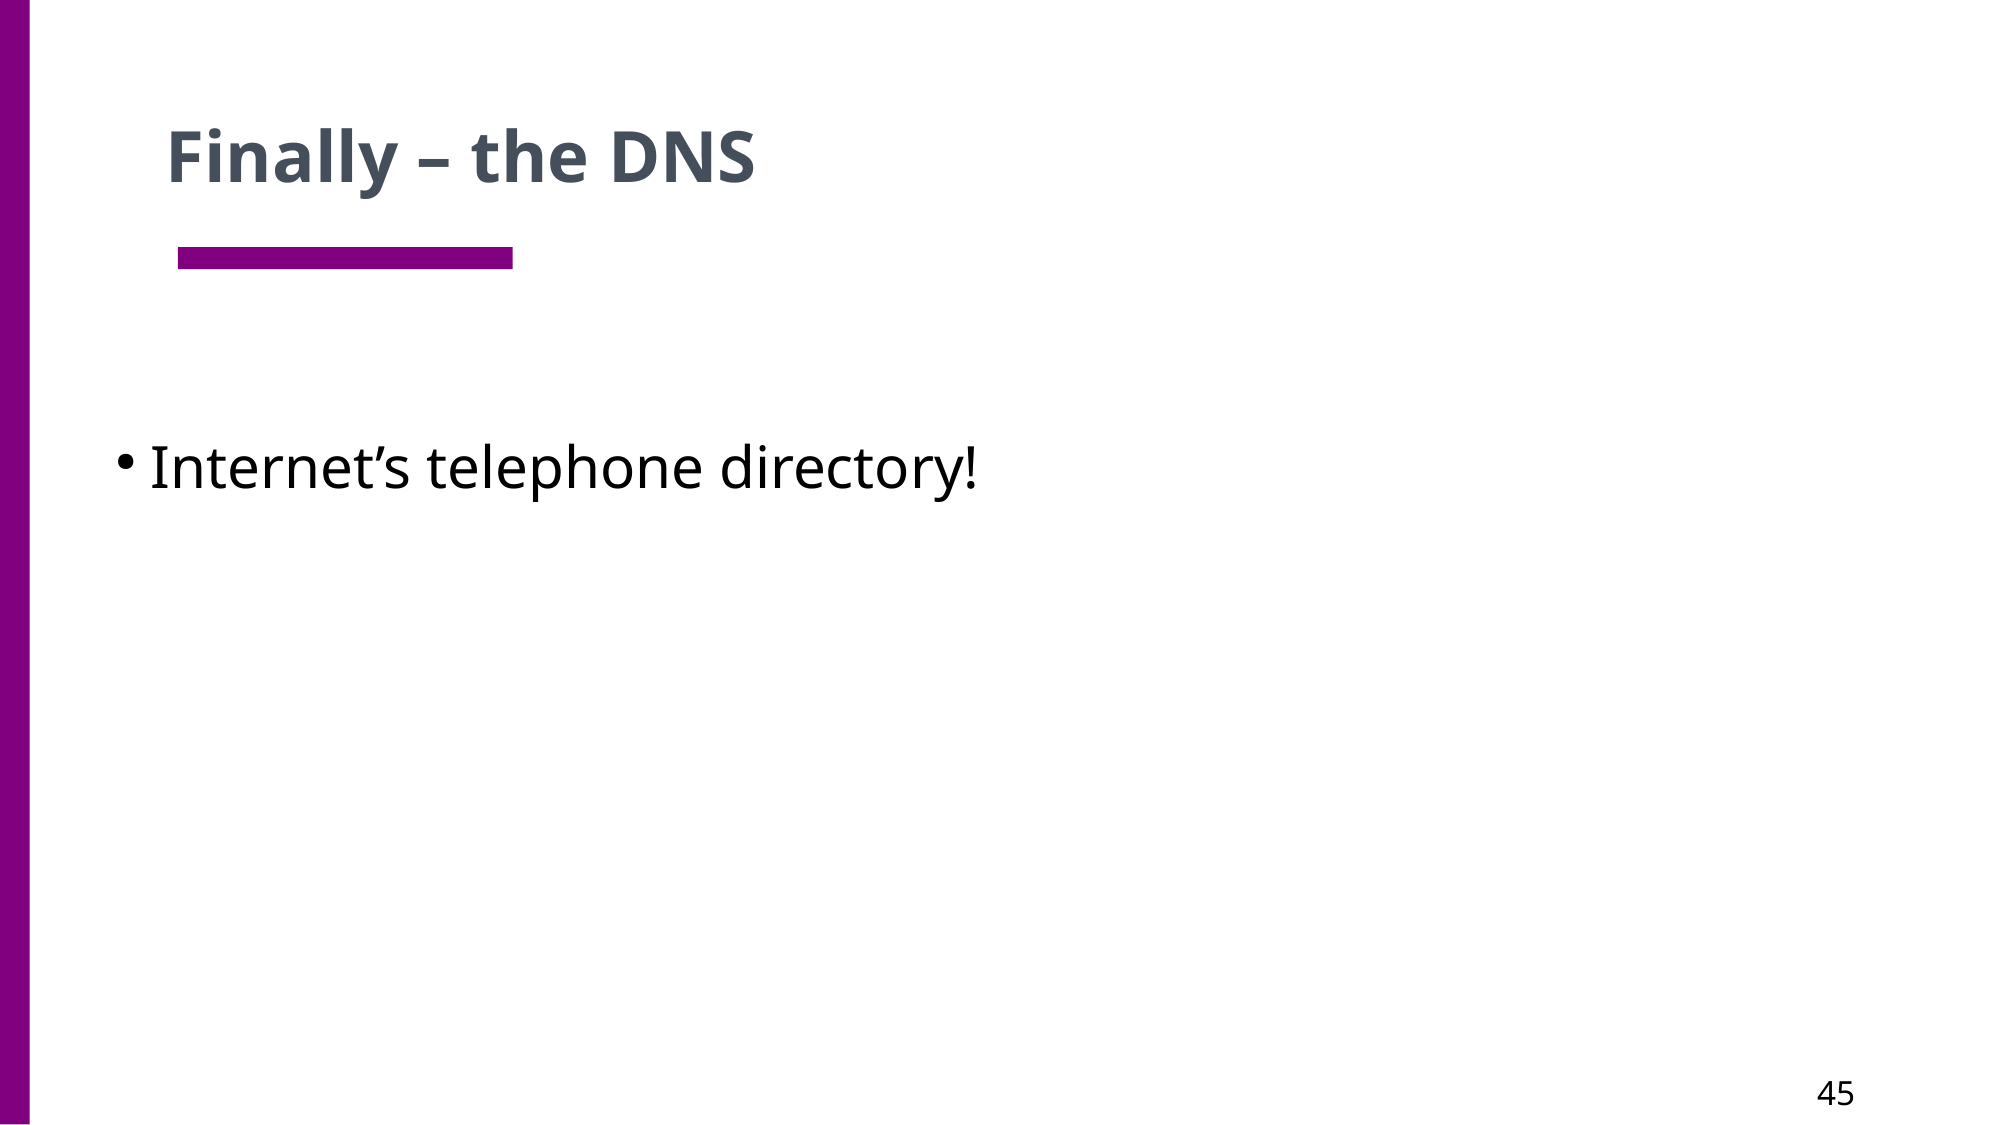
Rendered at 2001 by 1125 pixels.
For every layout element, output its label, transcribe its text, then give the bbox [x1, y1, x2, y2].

text_box Internet’s telephone directory! [100, 329, 2000, 661]
text_box Finally – the DNS [151, 0, 1849, 212]
